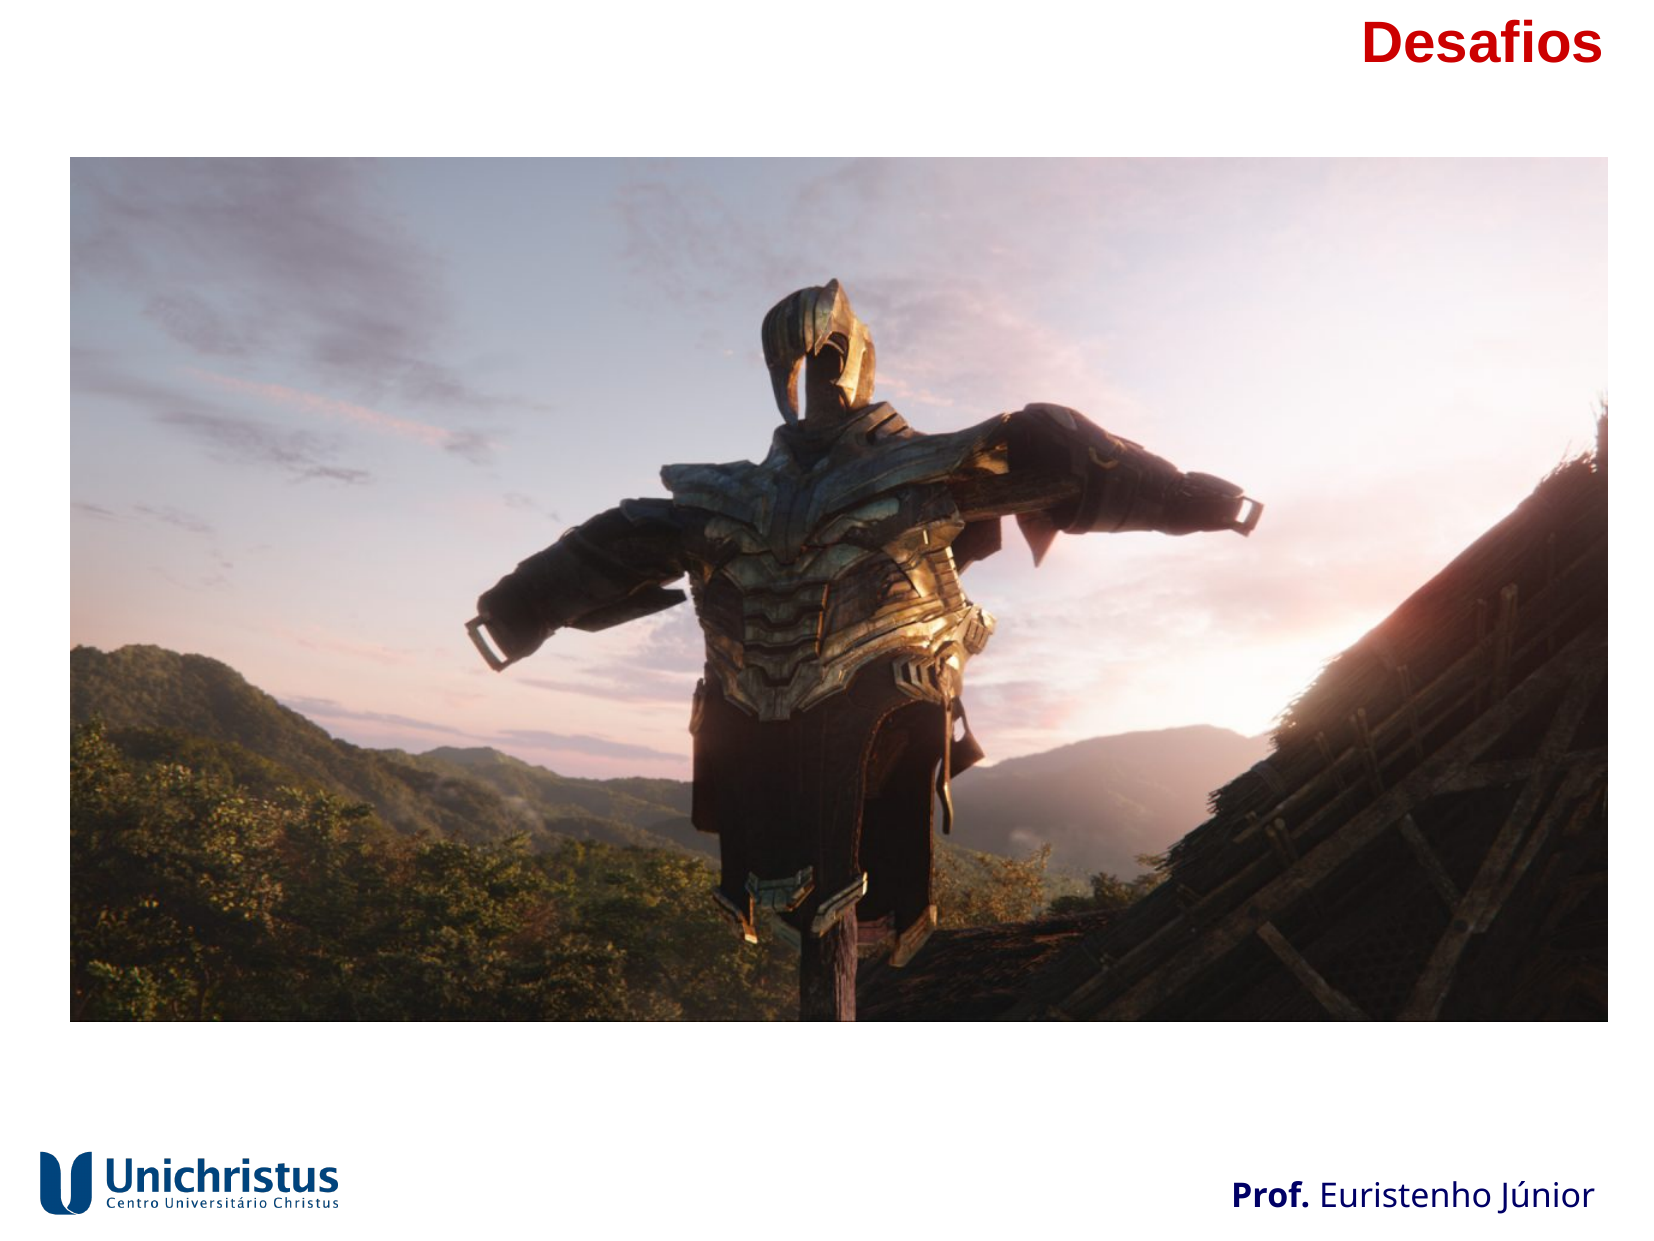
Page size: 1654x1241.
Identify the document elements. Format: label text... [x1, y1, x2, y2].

text_box Prof. Euristenho Júnior [1216, 1163, 1654, 1224]
picture [70, 157, 1608, 1022]
picture [35, 1148, 343, 1217]
text_box Desafios [1346, 2, 1646, 83]
